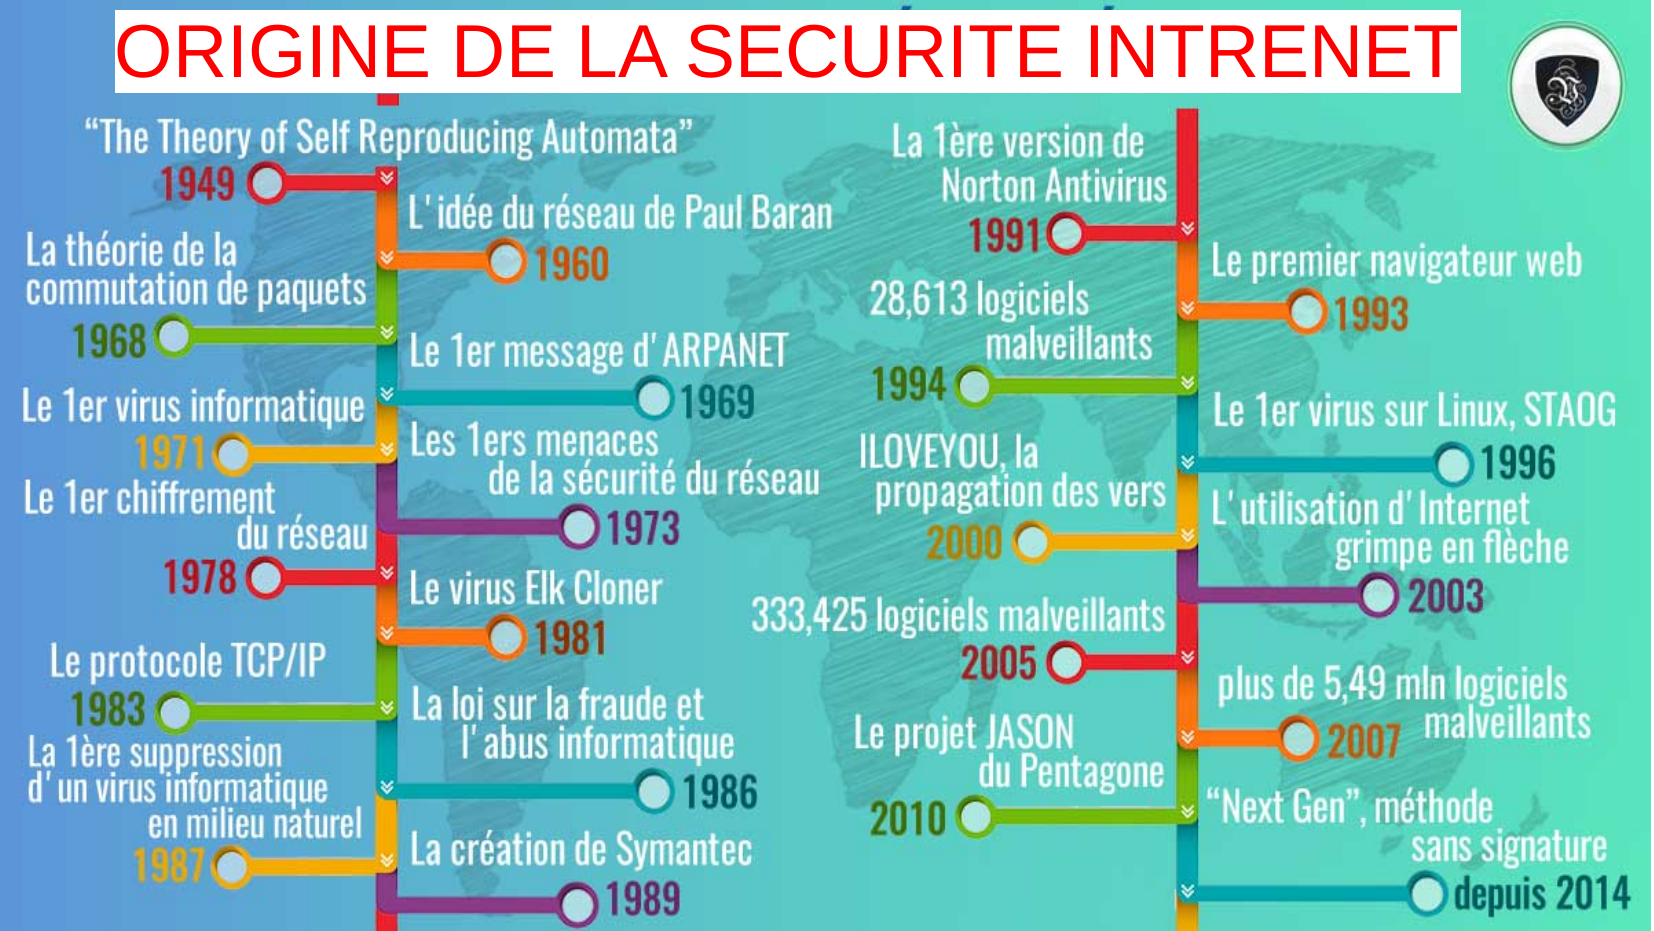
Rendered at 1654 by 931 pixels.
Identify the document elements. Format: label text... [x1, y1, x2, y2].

text_box ORIGINE DE LA SECURITE INTRENET [0, 2, 1619, 217]
picture [0, 0, 1651, 931]
